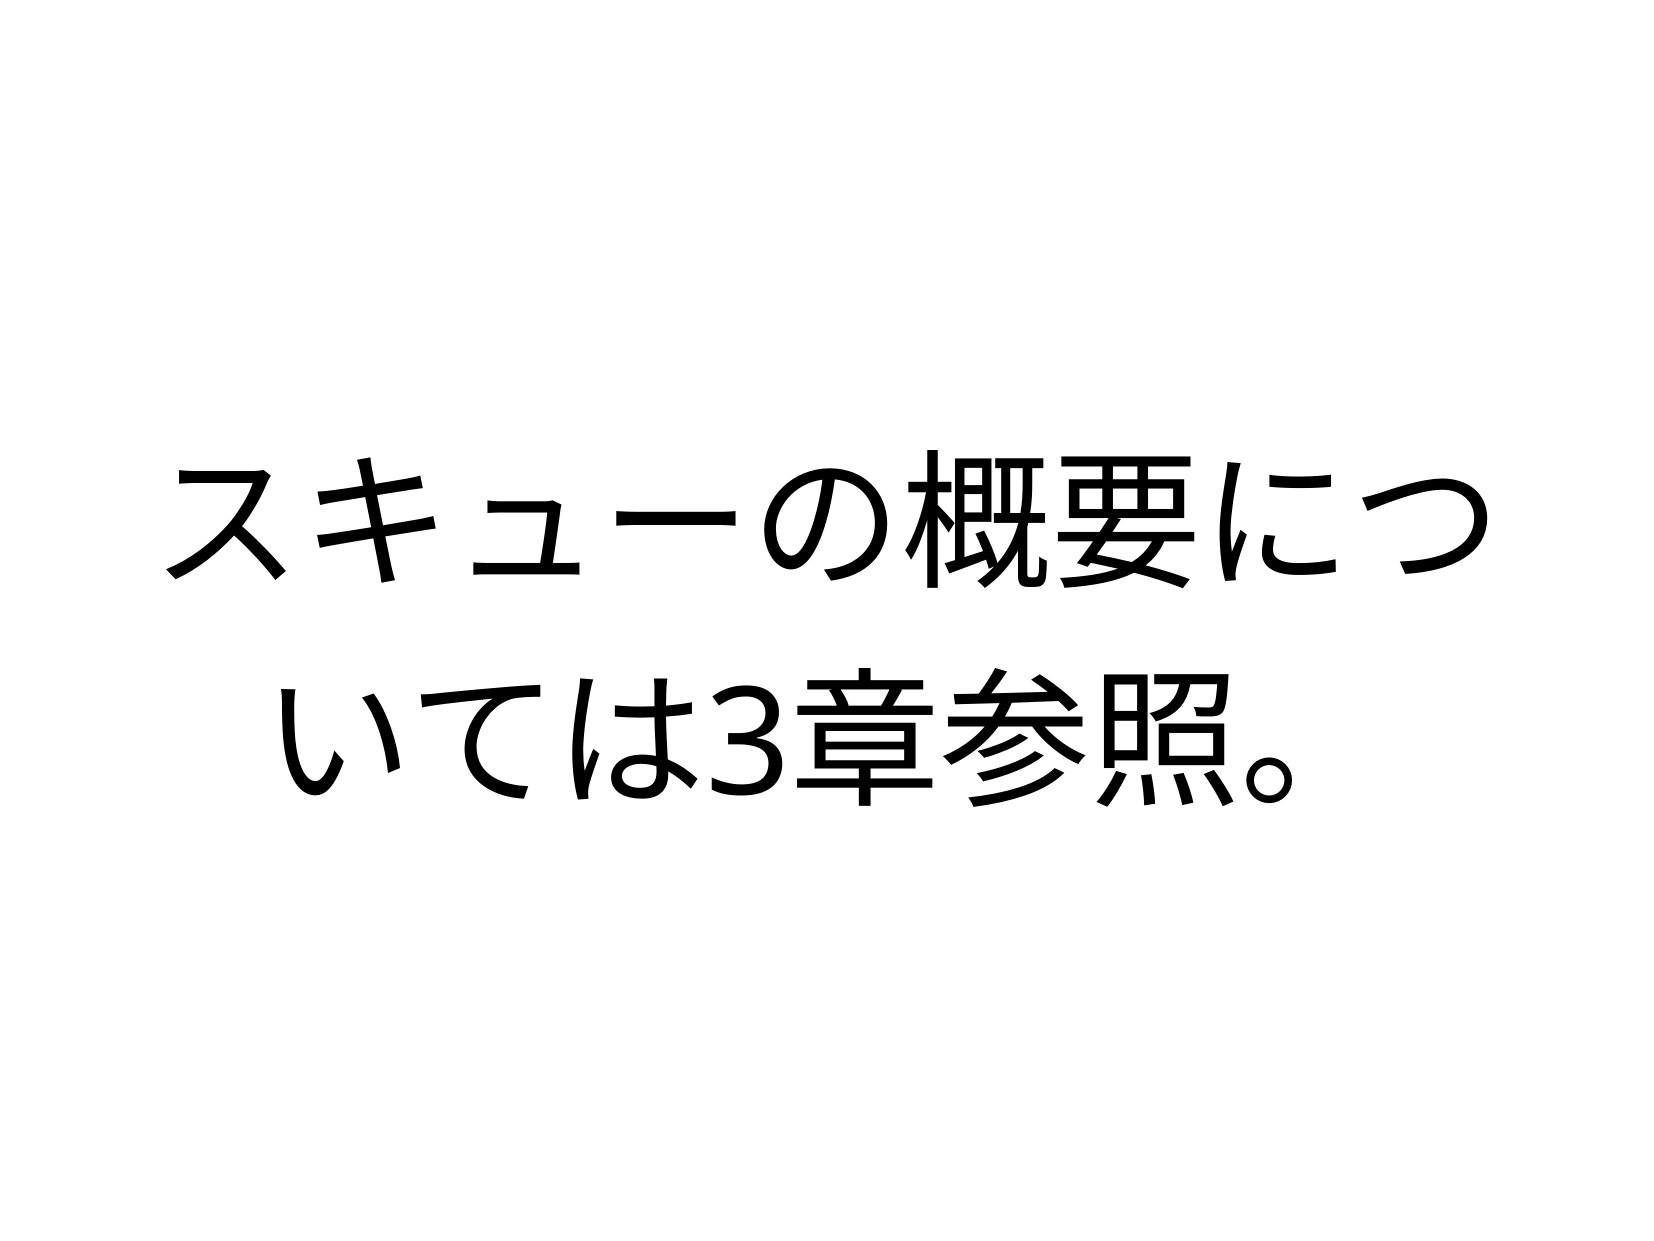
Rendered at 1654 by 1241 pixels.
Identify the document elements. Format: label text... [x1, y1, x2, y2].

title スキューの概要については3章参照。 [82, 395, 1571, 846]
